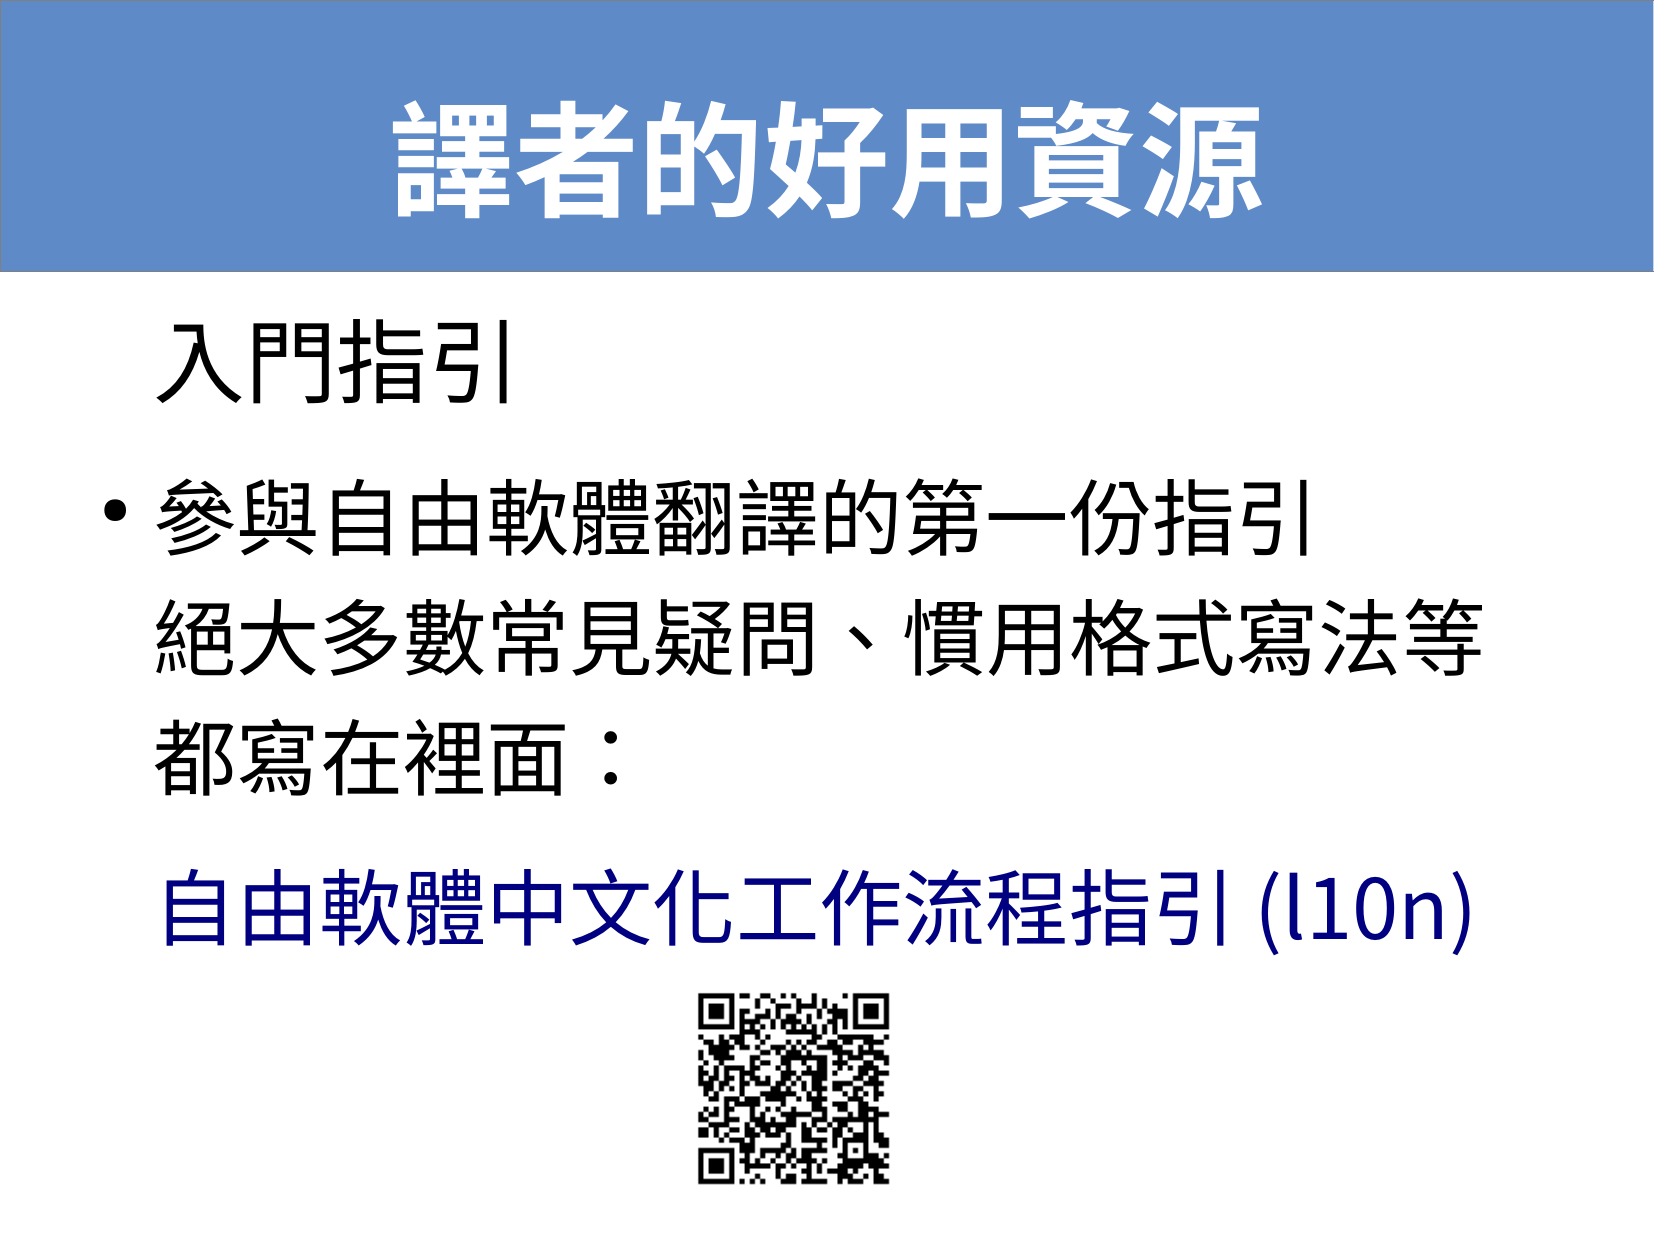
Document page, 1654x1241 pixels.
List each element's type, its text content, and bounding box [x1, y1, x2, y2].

title 譯者的好用資源 [82, 49, 1571, 257]
text_box [0, 0, 1654, 272]
list 入門指引 參與自由軟體翻譯的第一份指引 絕大多數常見疑問、慣用格式寫法等都寫在裡面： 自由軟體中文化工作流程指引 (l10n) [82, 290, 1538, 1146]
picture [678, 973, 910, 1205]
